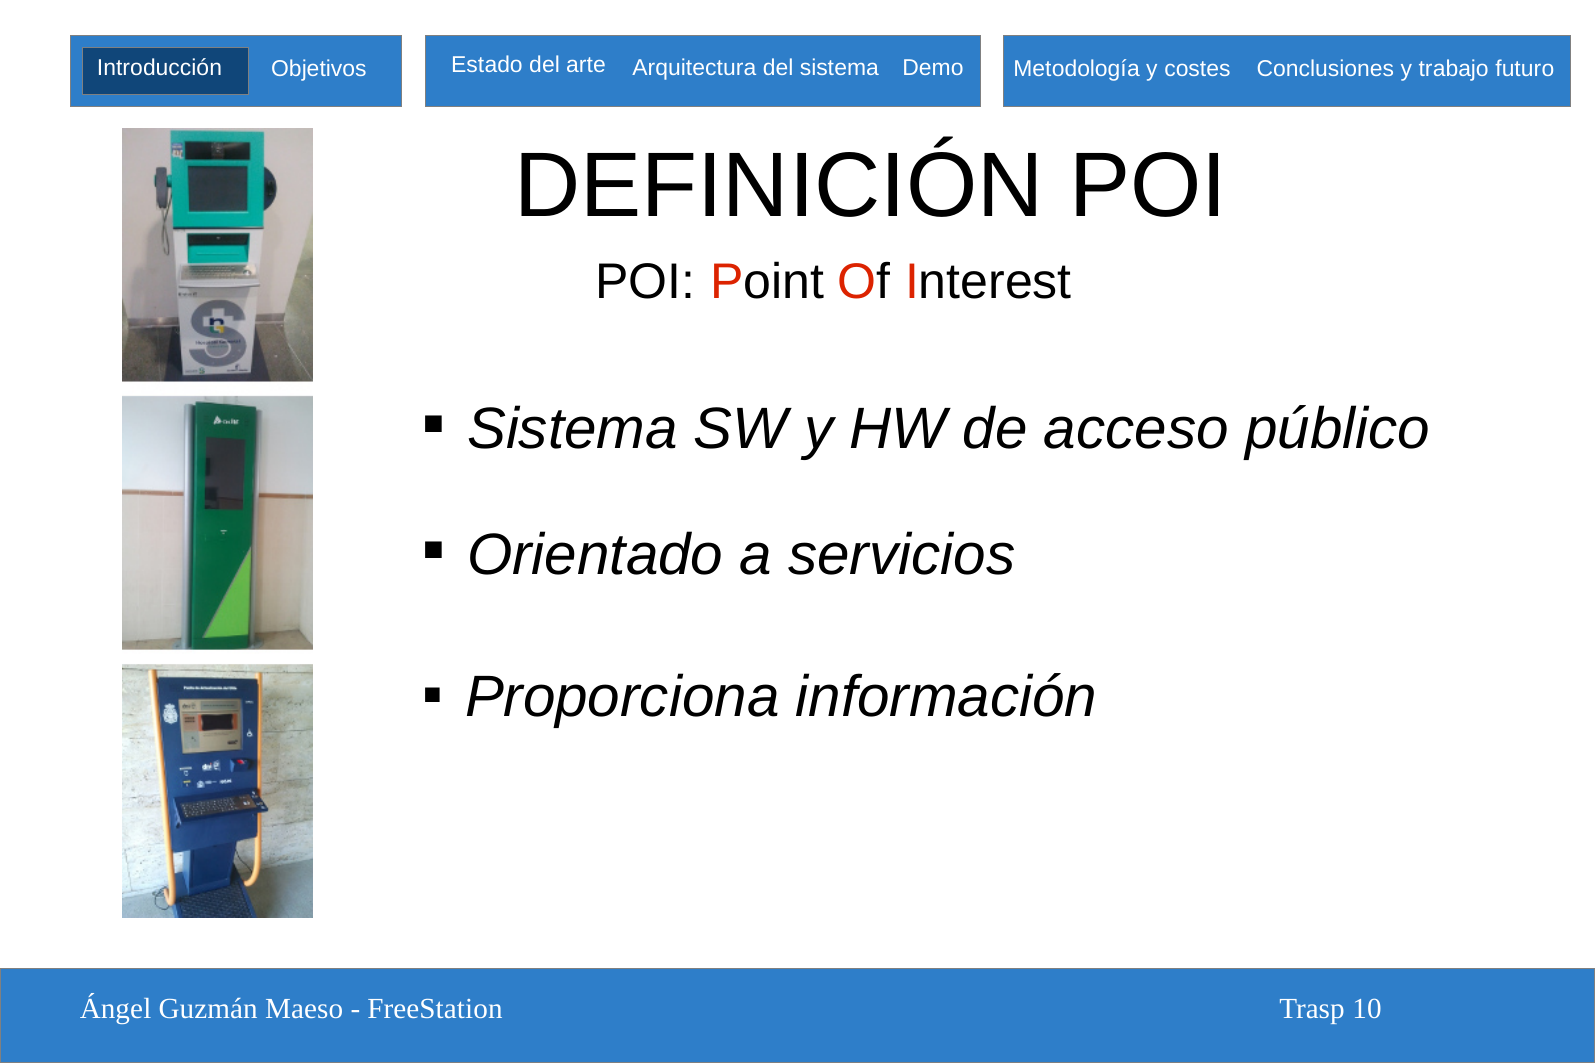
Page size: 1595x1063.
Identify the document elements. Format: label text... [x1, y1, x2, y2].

title Arquitectura del sistema [625, 41, 886, 94]
title Metodología y costes [981, 36, 1228, 101]
title DEFINICIÓN POI [313, 128, 1589, 240]
title Conclusiones y trabajo futuro [1228, 36, 1583, 101]
text_box [1003, 101, 1571, 107]
text_box [425, 88, 981, 107]
text_box [70, 100, 402, 107]
title Demo [868, 47, 999, 88]
text_box [425, 35, 981, 47]
text_box Sistema SW y HW de acceso público Orientado a servicios Proporciona información [413, 387, 1512, 859]
title Introducción [70, 35, 249, 100]
title Estado del arte [413, 41, 644, 89]
picture [122, 128, 313, 918]
title Objetivos [236, 36, 402, 101]
text_box POI: Point Of Interest [344, 239, 1323, 323]
